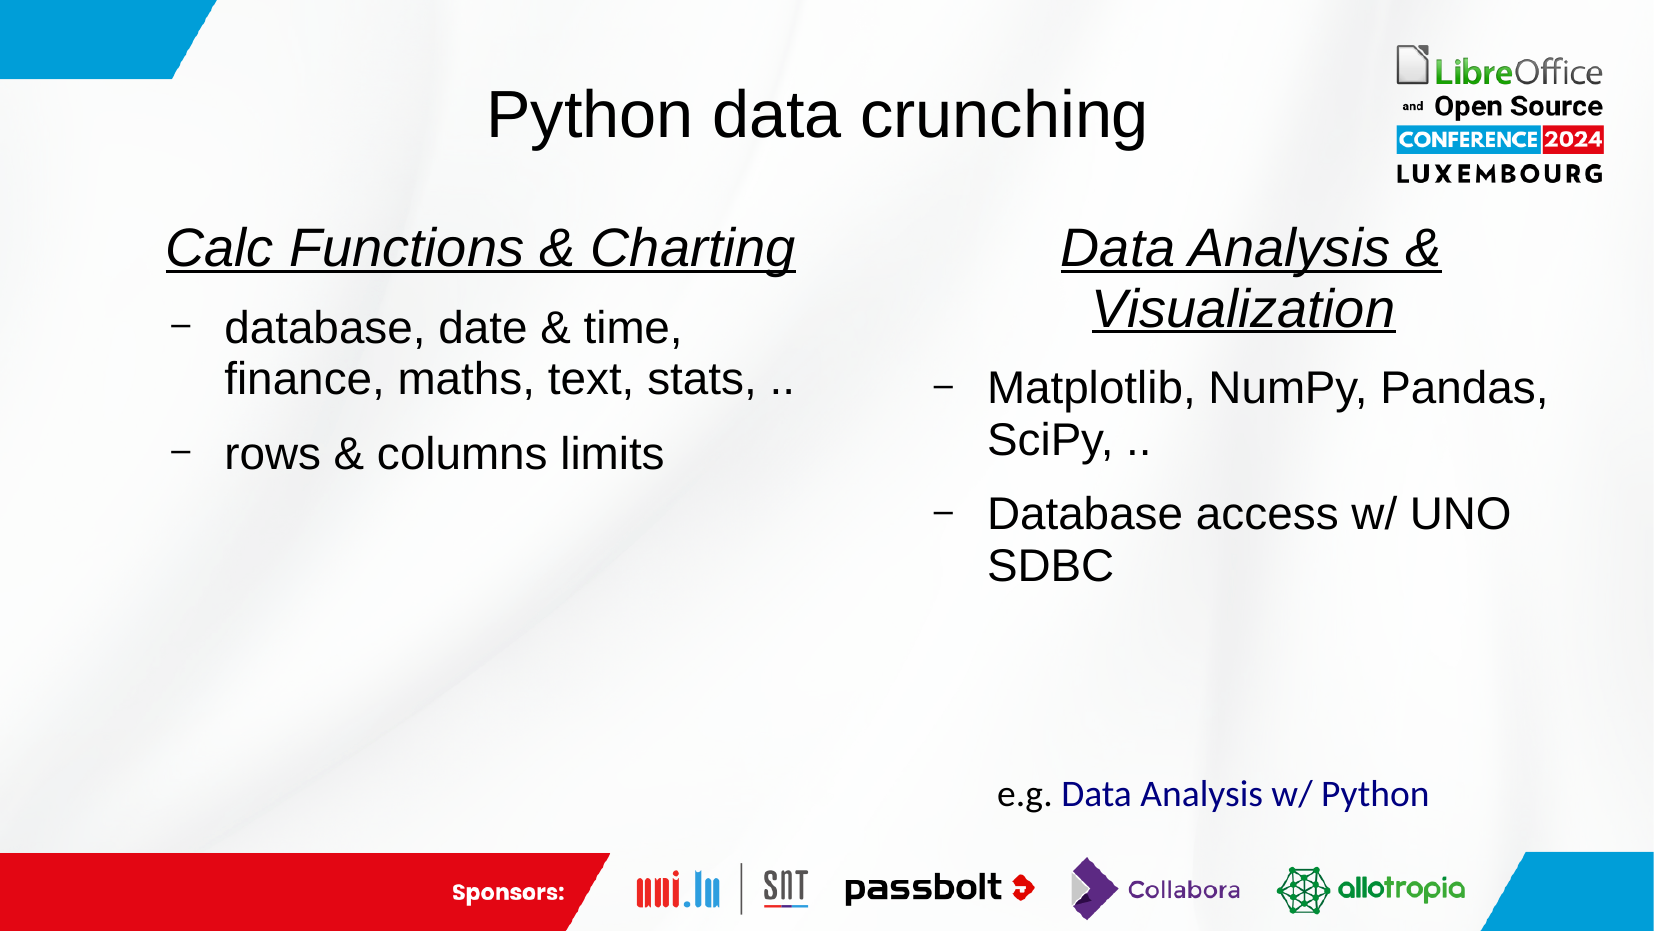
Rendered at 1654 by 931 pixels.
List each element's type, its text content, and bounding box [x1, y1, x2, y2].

list Data Analysis & Visualization Matplotlib, NumPy, Pandas, SciPy, .. Database access w/ UNO SDBC [845, 217, 1572, 758]
text_box e.g. Data Analysis w/ Python [982, 771, 1458, 832]
list Calc Functions & Charting database, date & time, finance, maths, text, stats, .. rows & columns limits [82, 217, 809, 758]
picture [0, 0, 1654, 931]
title Python data crunching [206, 37, 1359, 193]
